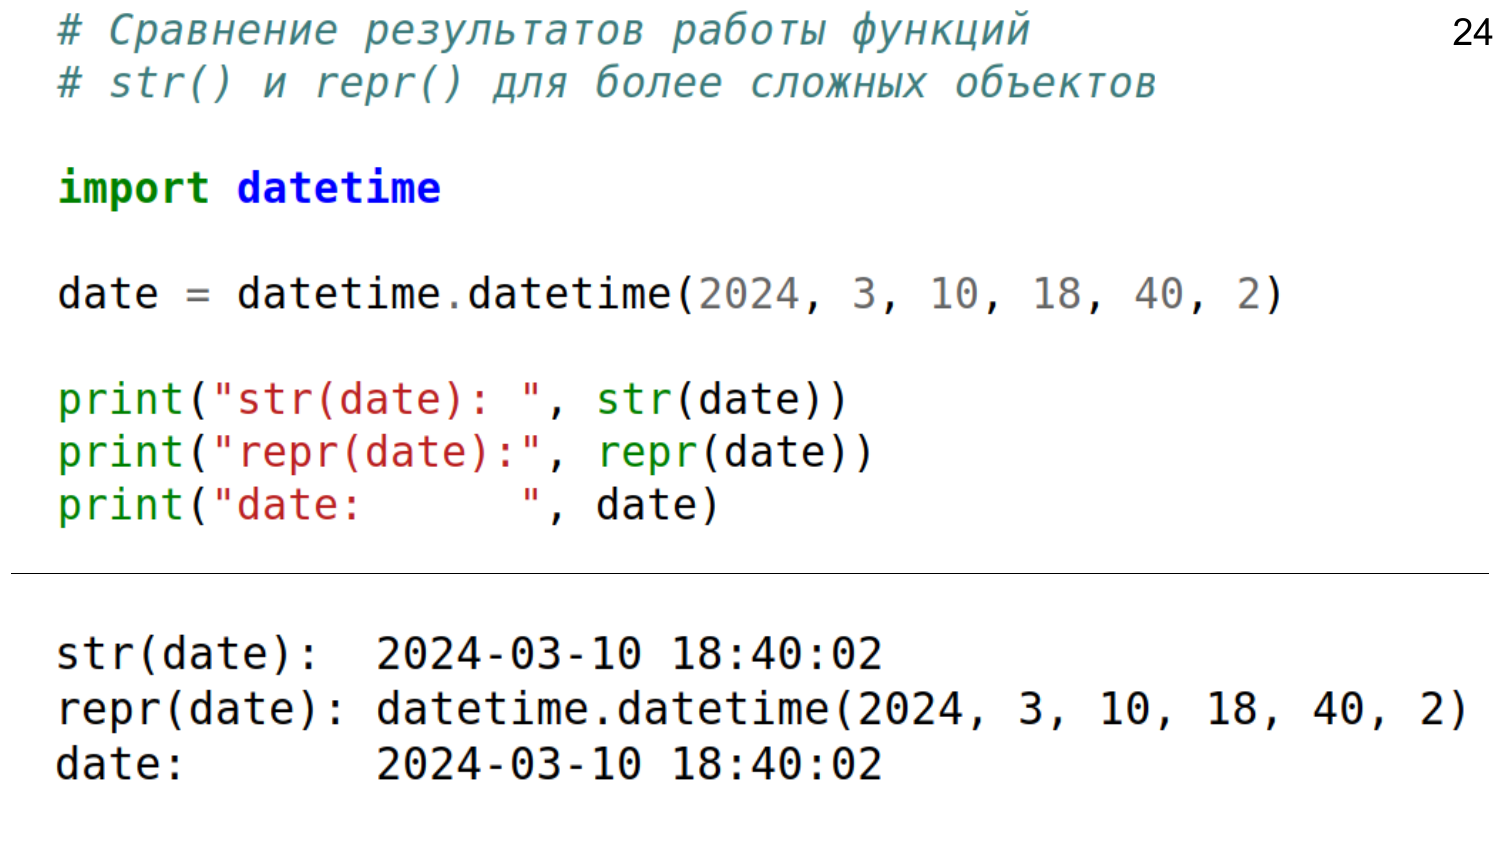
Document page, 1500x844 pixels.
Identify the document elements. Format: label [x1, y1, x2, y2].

picture [47, 629, 1480, 799]
picture [47, 2, 1296, 541]
